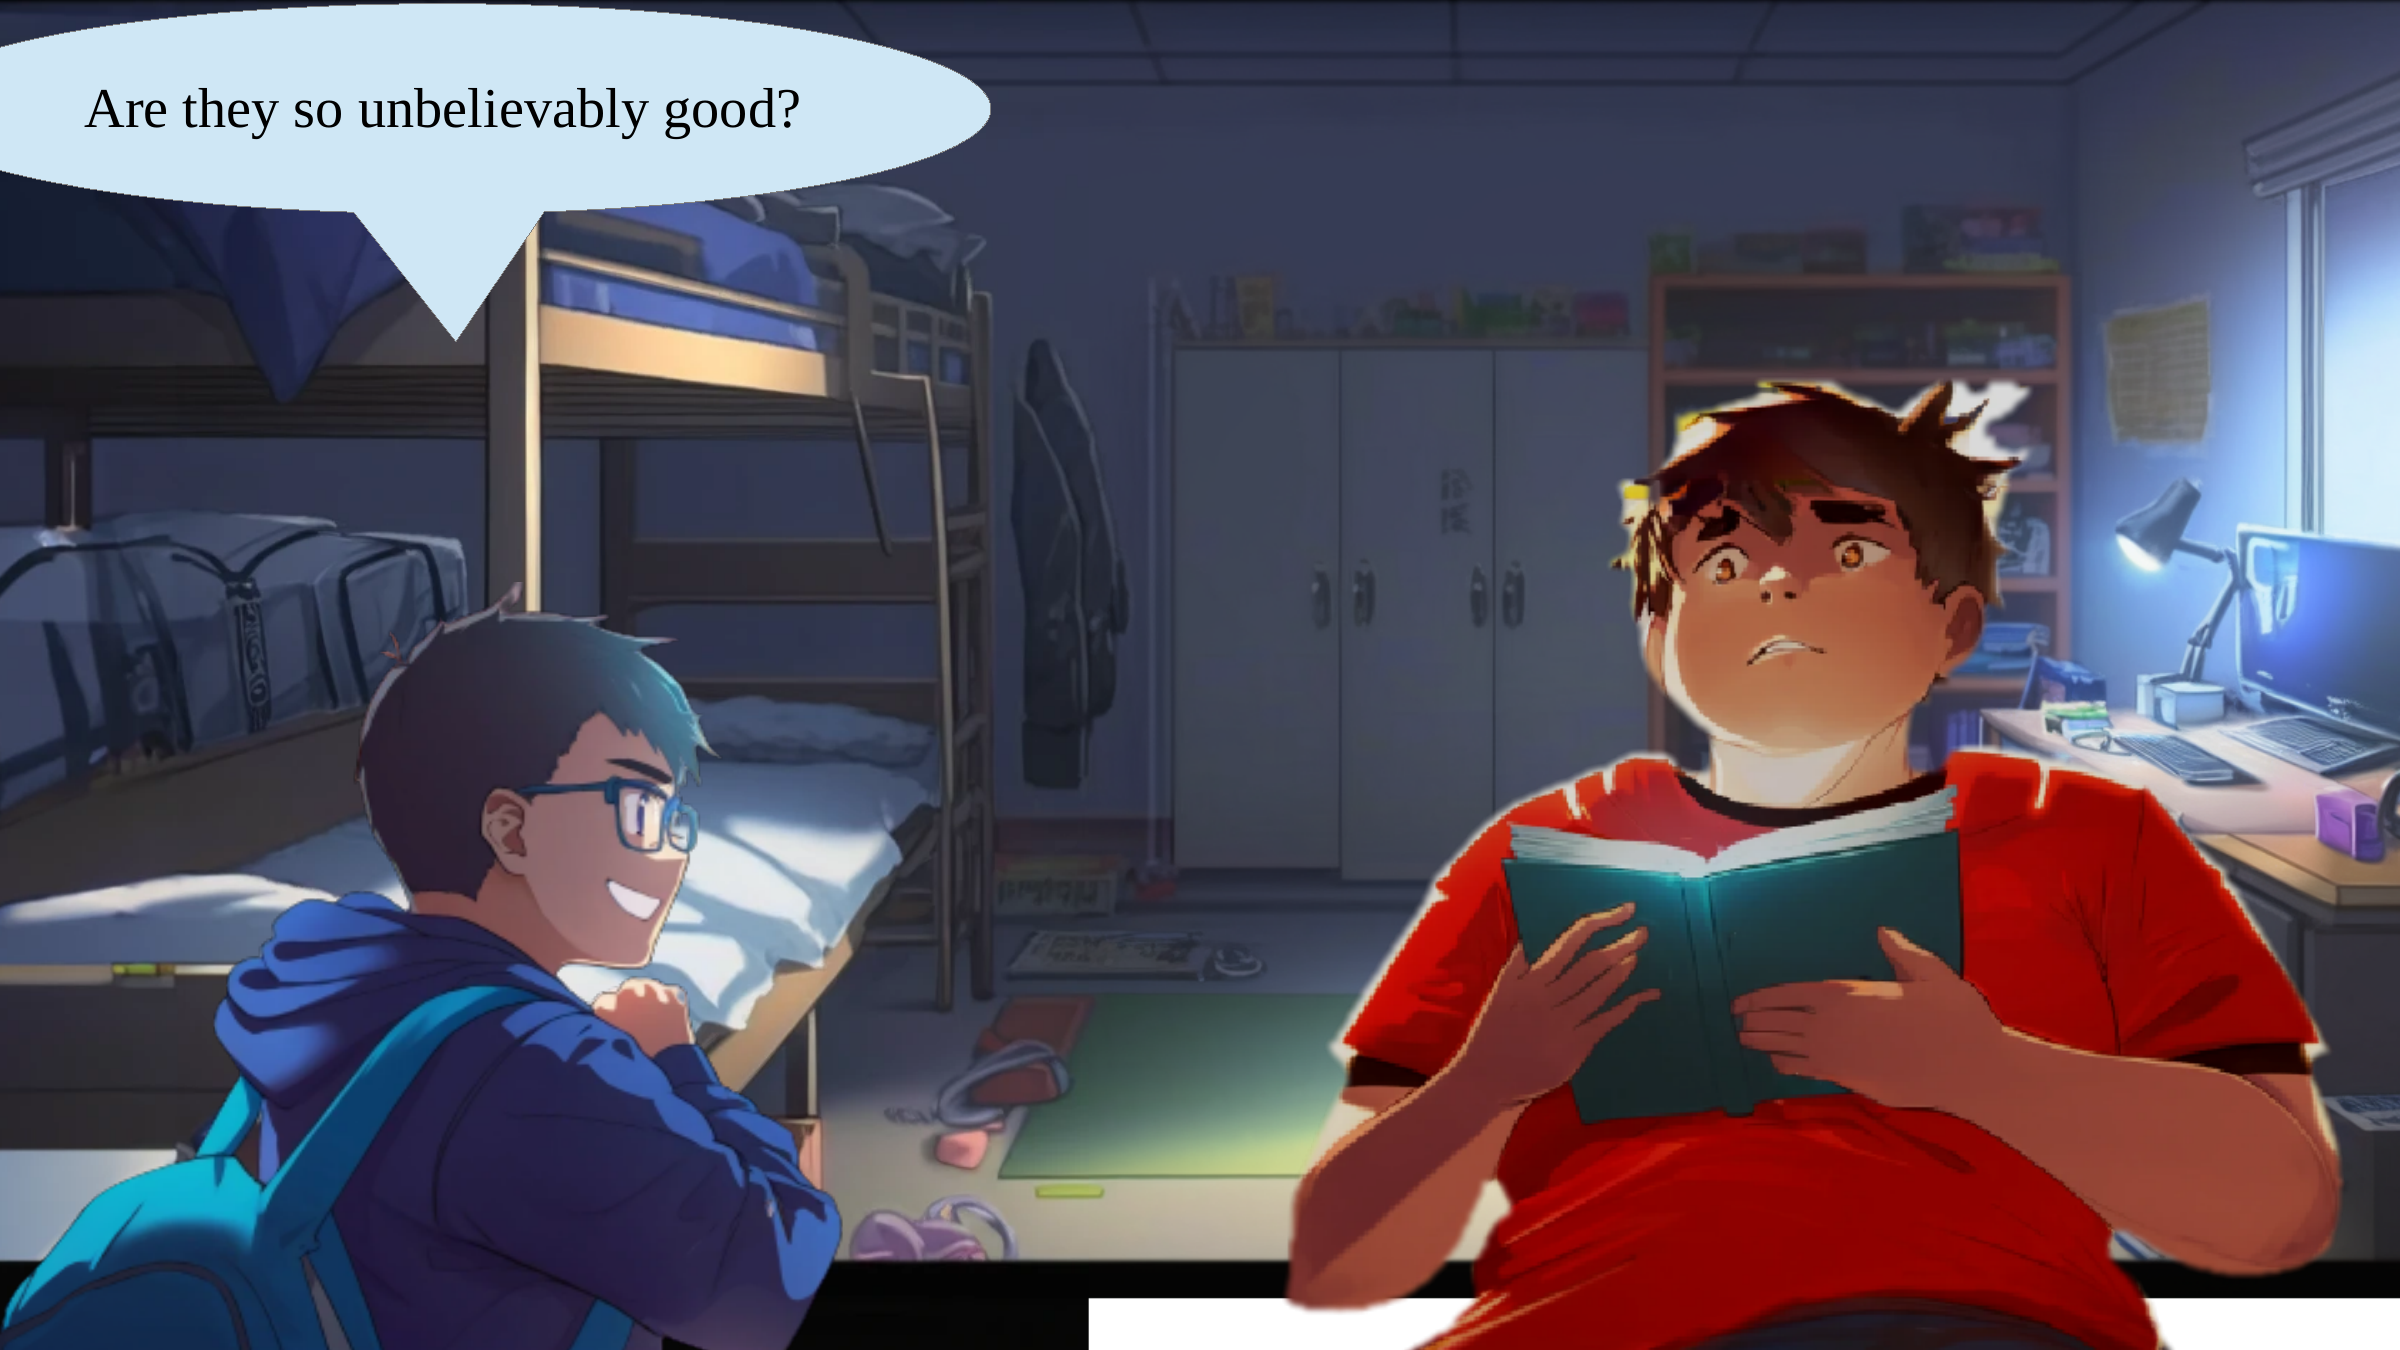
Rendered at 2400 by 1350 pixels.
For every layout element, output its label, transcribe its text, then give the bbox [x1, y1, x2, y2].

picture [0, 0, 2400, 1350]
text_box Are they so unbelievably good? [0, 3, 991, 342]
